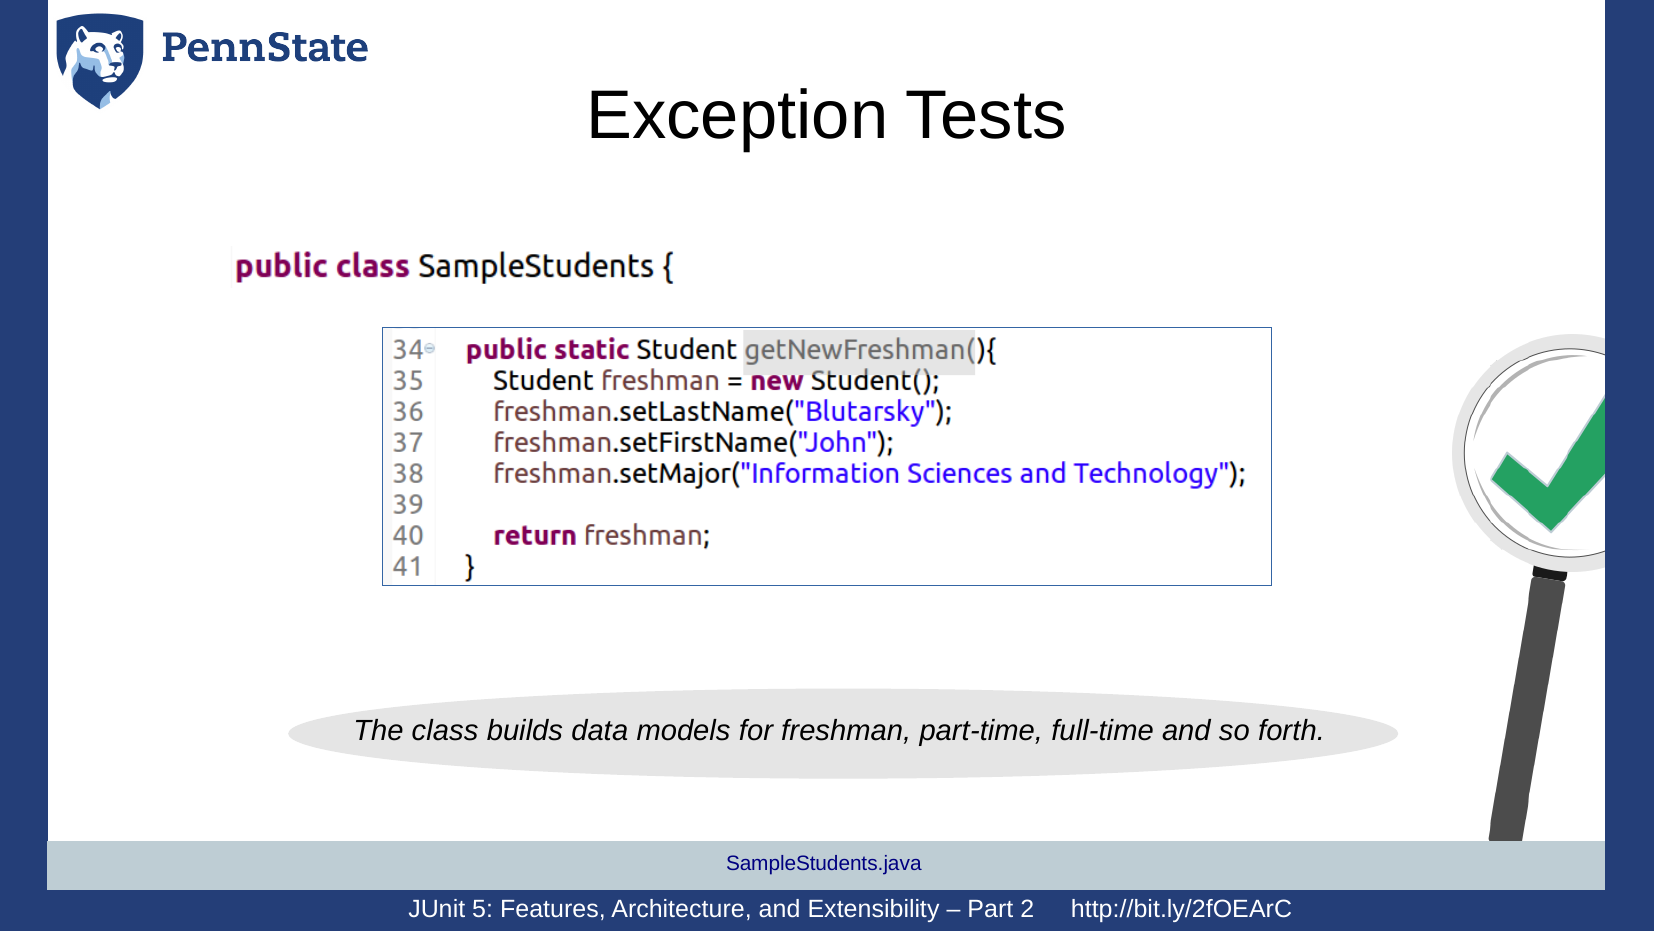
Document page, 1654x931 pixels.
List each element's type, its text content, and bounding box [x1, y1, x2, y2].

picture [1452, 334, 1605, 841]
picture [222, 246, 690, 288]
title Exception Tests [82, 37, 1571, 193]
title SampleStudents.java [114, 816, 1540, 910]
picture [382, 327, 1272, 586]
text_box [743, 330, 976, 376]
picture [48, 0, 411, 152]
title The class builds data models for freshman, part-time, full-time and so forth. [225, 675, 1456, 787]
